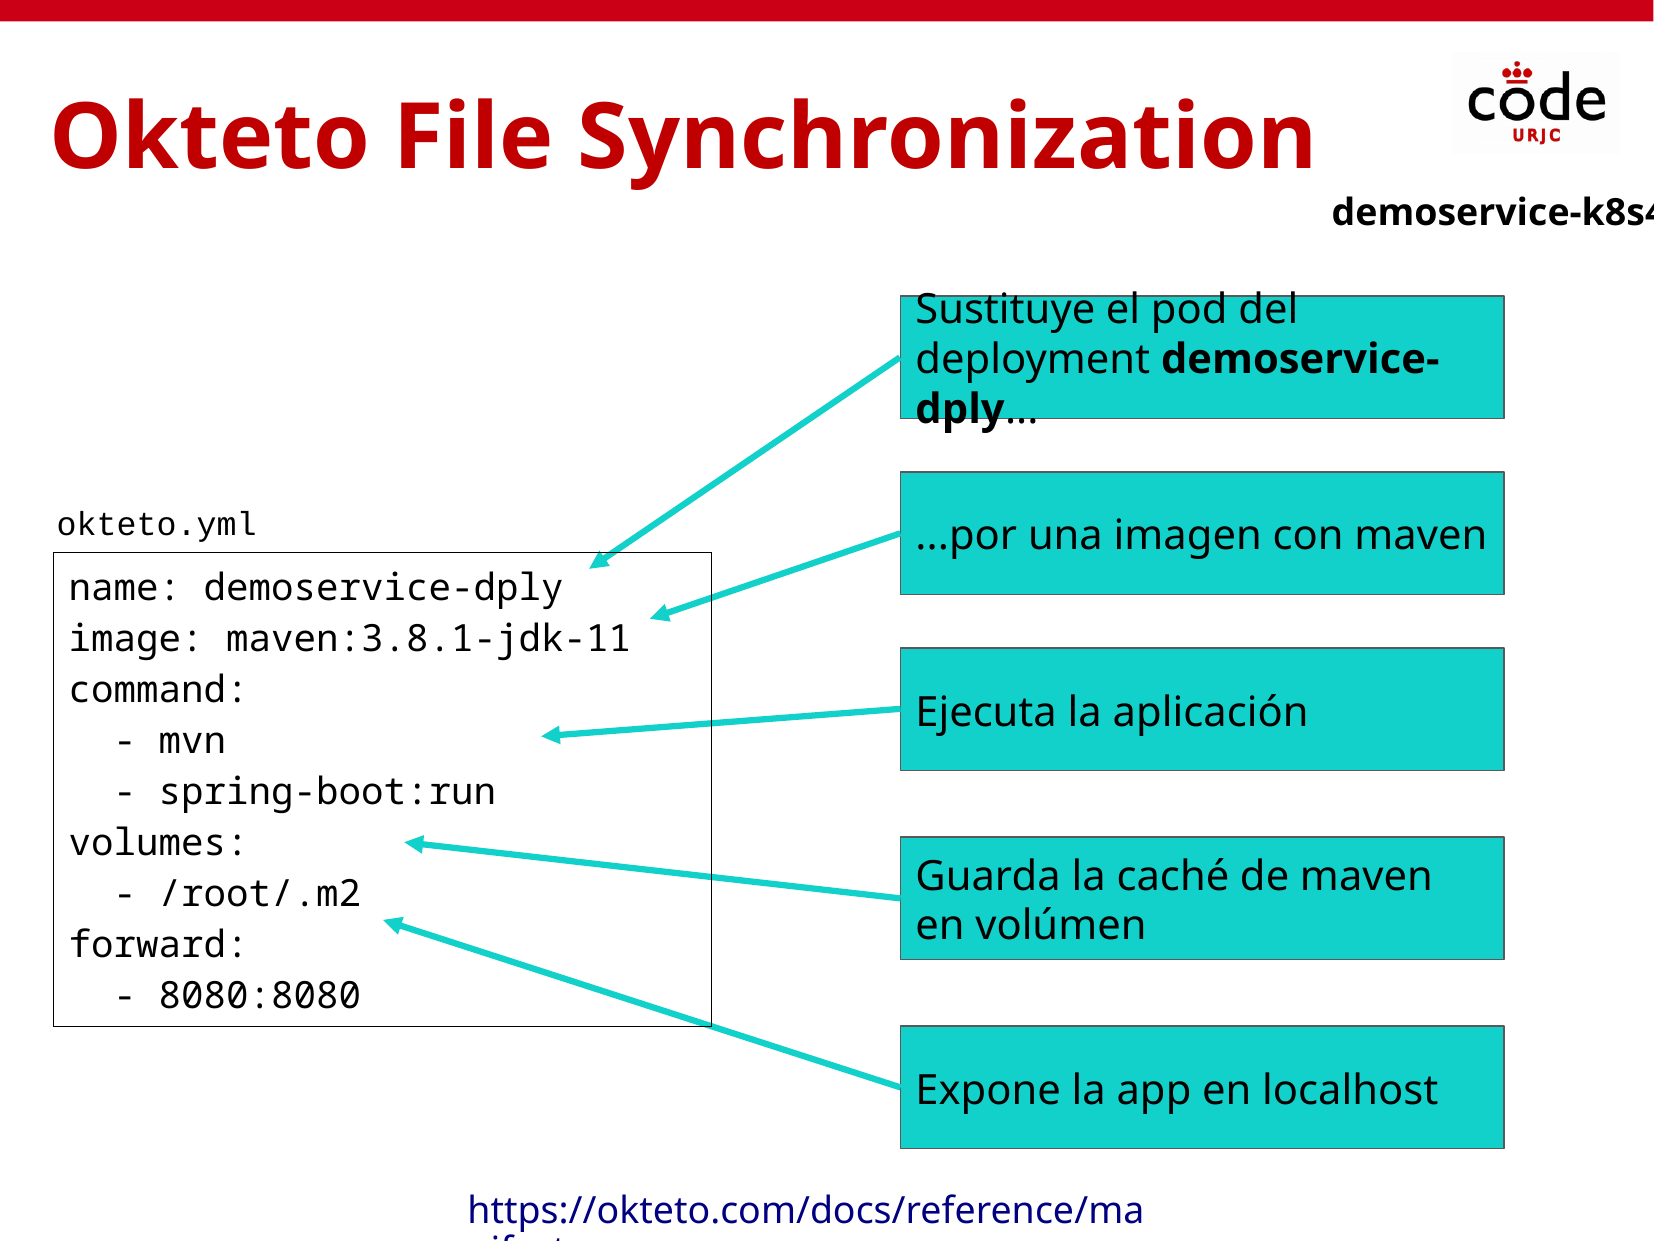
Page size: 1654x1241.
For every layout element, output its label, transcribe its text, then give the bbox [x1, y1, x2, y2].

text_box ...por una imagen con maven [900, 471, 1505, 595]
text_box okteto.yml [41, 500, 335, 629]
text_box https://okteto.com/docs/reference/manifest [452, 1175, 1163, 1229]
title Okteto File Synchronization [34, 62, 1437, 126]
text_box name: demoservice-dply image: maven:3.8.1-jdk-11 command: - mvn - spring-boot:run volumes: - /root/.m2 forward: - 8080:8080 [53, 552, 712, 979]
text_box Expone la app en localhost [900, 1026, 1505, 1149]
text_box Guarda la caché de maven en volúmen [900, 836, 1505, 960]
text_box Ejecuta la aplicación [900, 647, 1505, 771]
picture [1452, 52, 1620, 154]
text_box Sustituye el pod del deployment demoservice-dply... [900, 295, 1505, 419]
text_box demoservice-k8s4 [1316, 178, 1654, 242]
